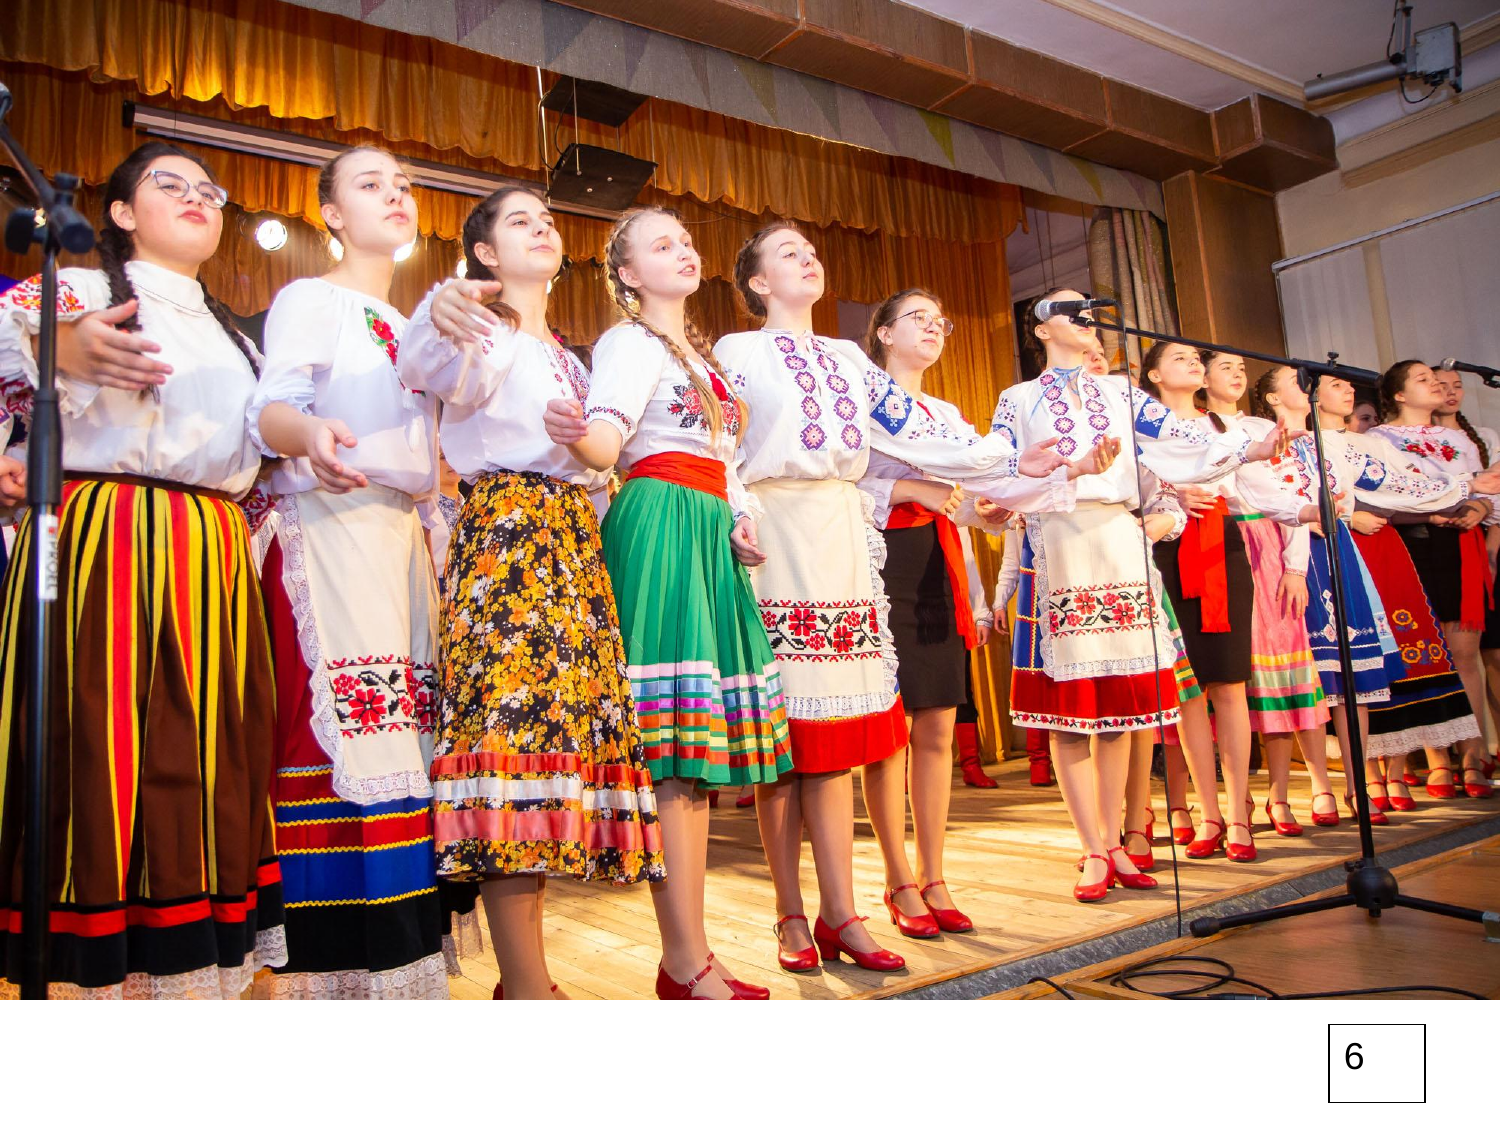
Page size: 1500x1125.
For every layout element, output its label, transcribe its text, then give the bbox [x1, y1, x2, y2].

picture [0, 0, 1500, 1000]
text_box 6 [1328, 1024, 1426, 1103]
